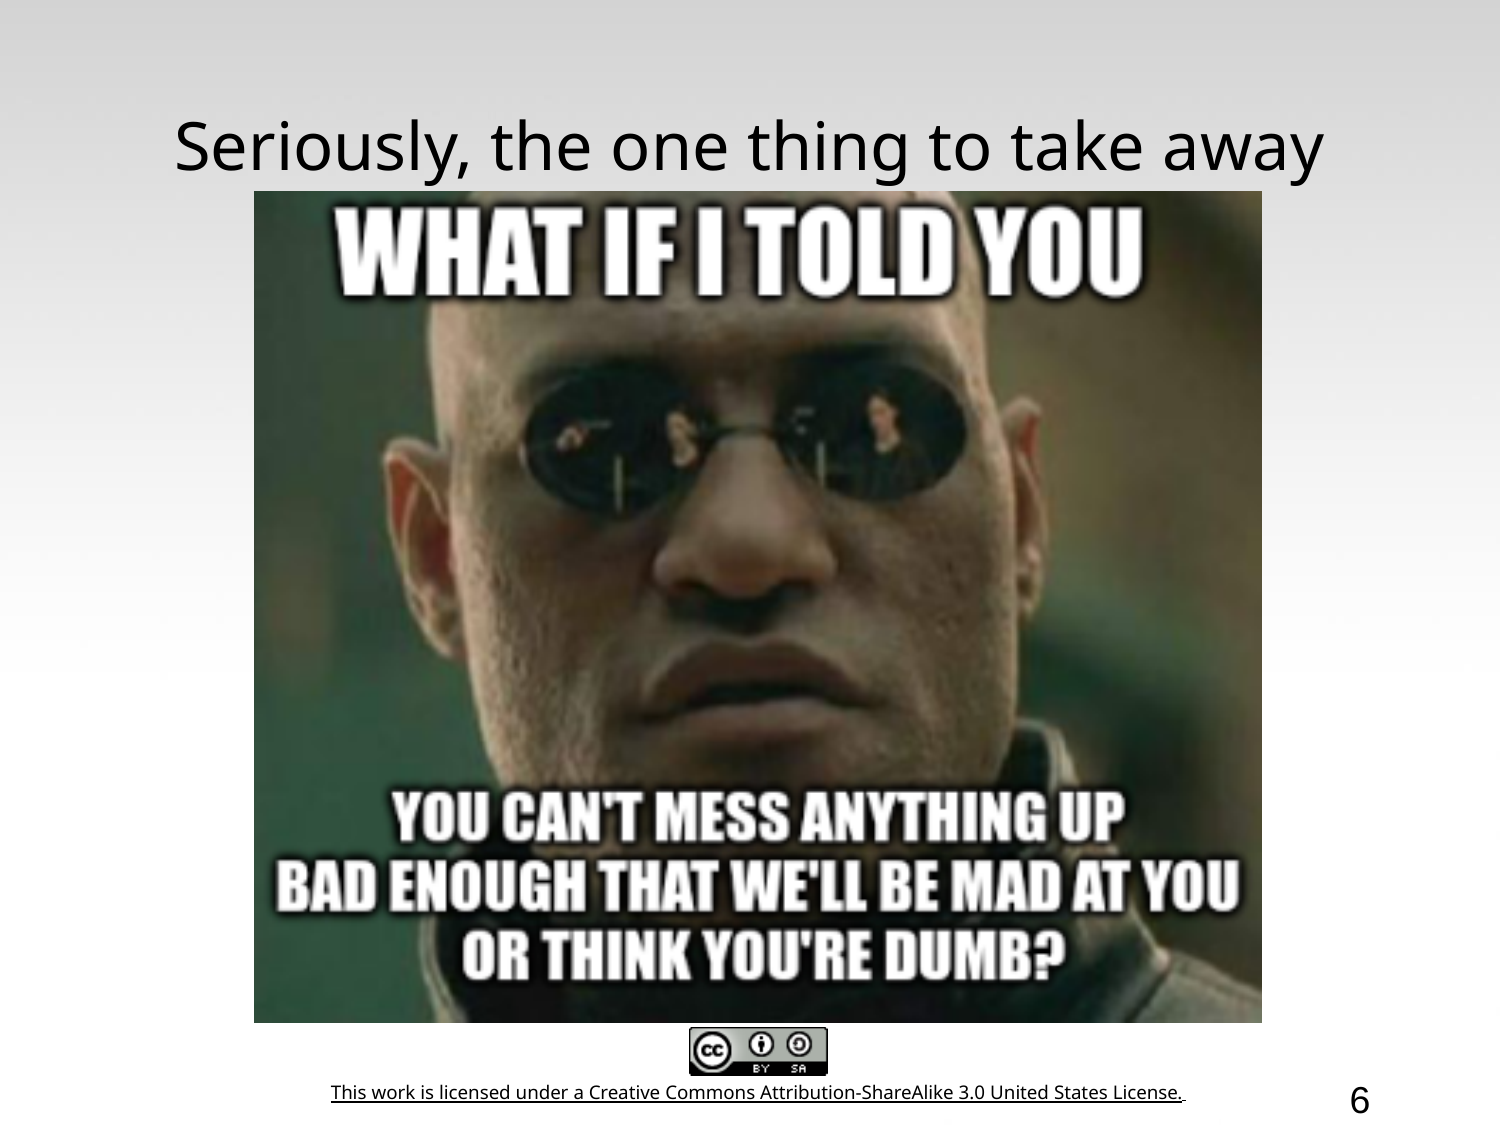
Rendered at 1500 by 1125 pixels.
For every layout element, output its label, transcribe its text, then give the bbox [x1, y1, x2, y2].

title Seriously, the one thing to take away [112, 49, 1388, 238]
picture [0, 0, 1500, 1125]
